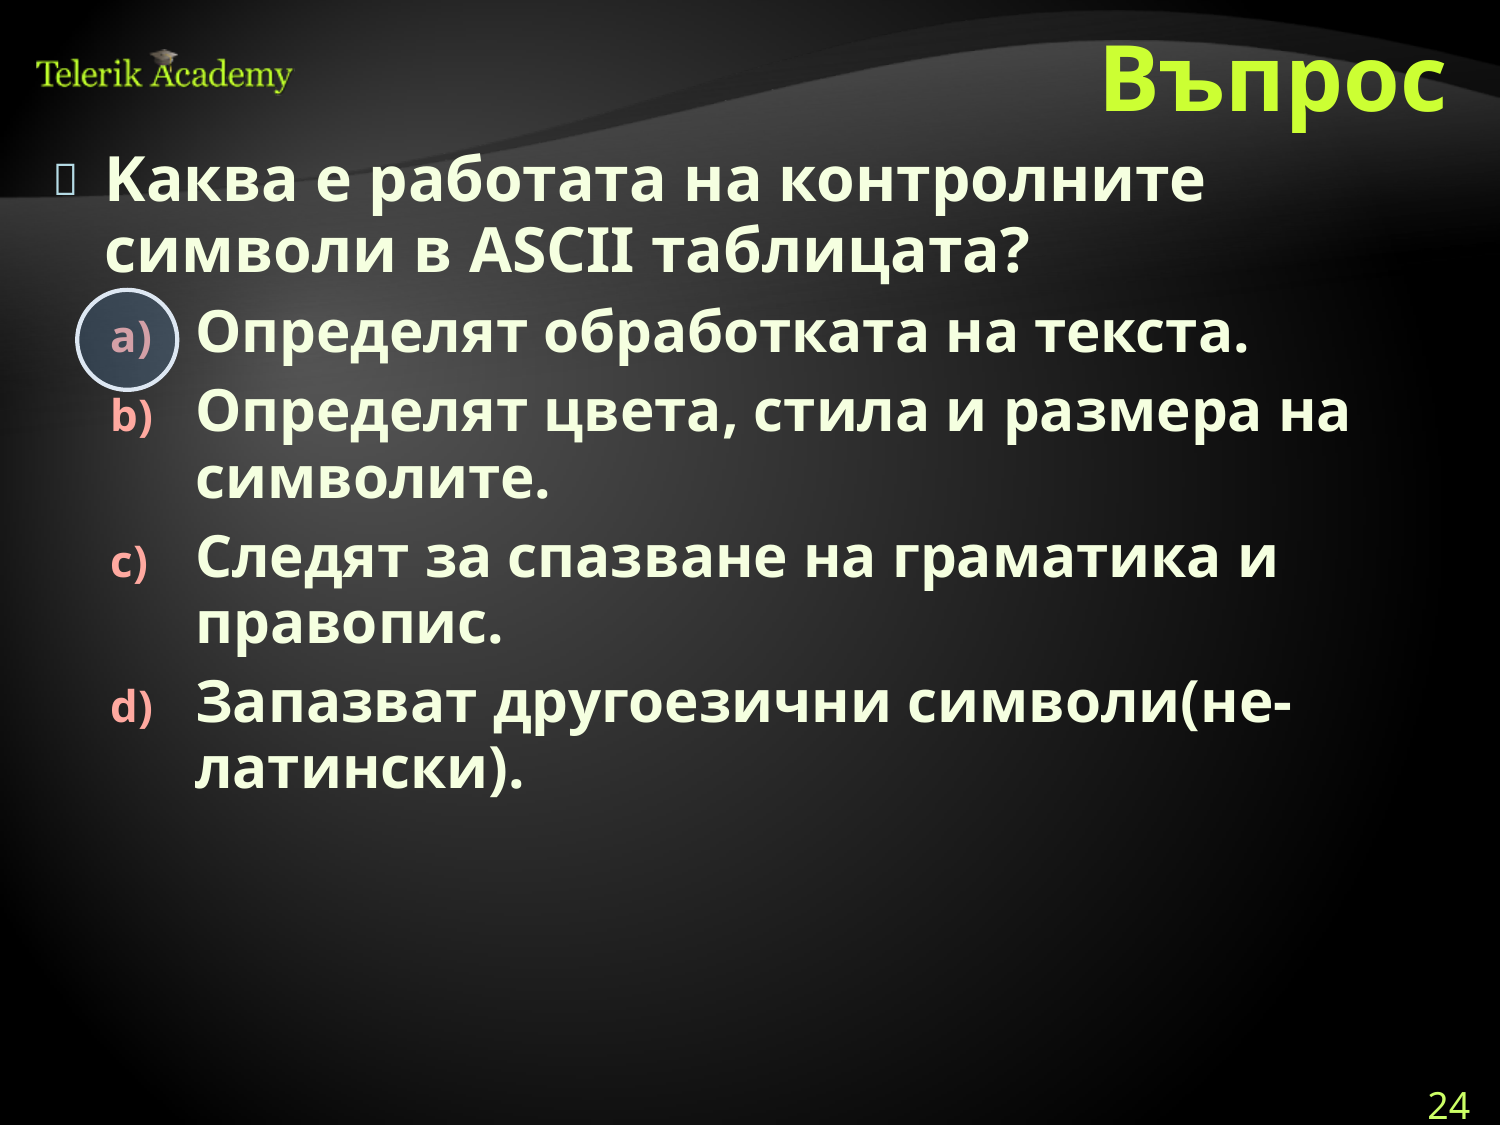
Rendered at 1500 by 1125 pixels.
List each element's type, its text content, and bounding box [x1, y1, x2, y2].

slide_number <number> [1412, 1074, 1488, 1113]
title Въпрос [300, 12, 1463, 137]
list Kaква е работата на контролните символи в ASCII таблицата? Определят обработката на текста. Определят цвета, стила и размера на символите. Следят за спазване на граматика и правопис. Запазват другоезични символи(не-латински). [37, 137, 1463, 1063]
picture [0, 0, 1500, 1125]
text_box [77, 289, 178, 390]
